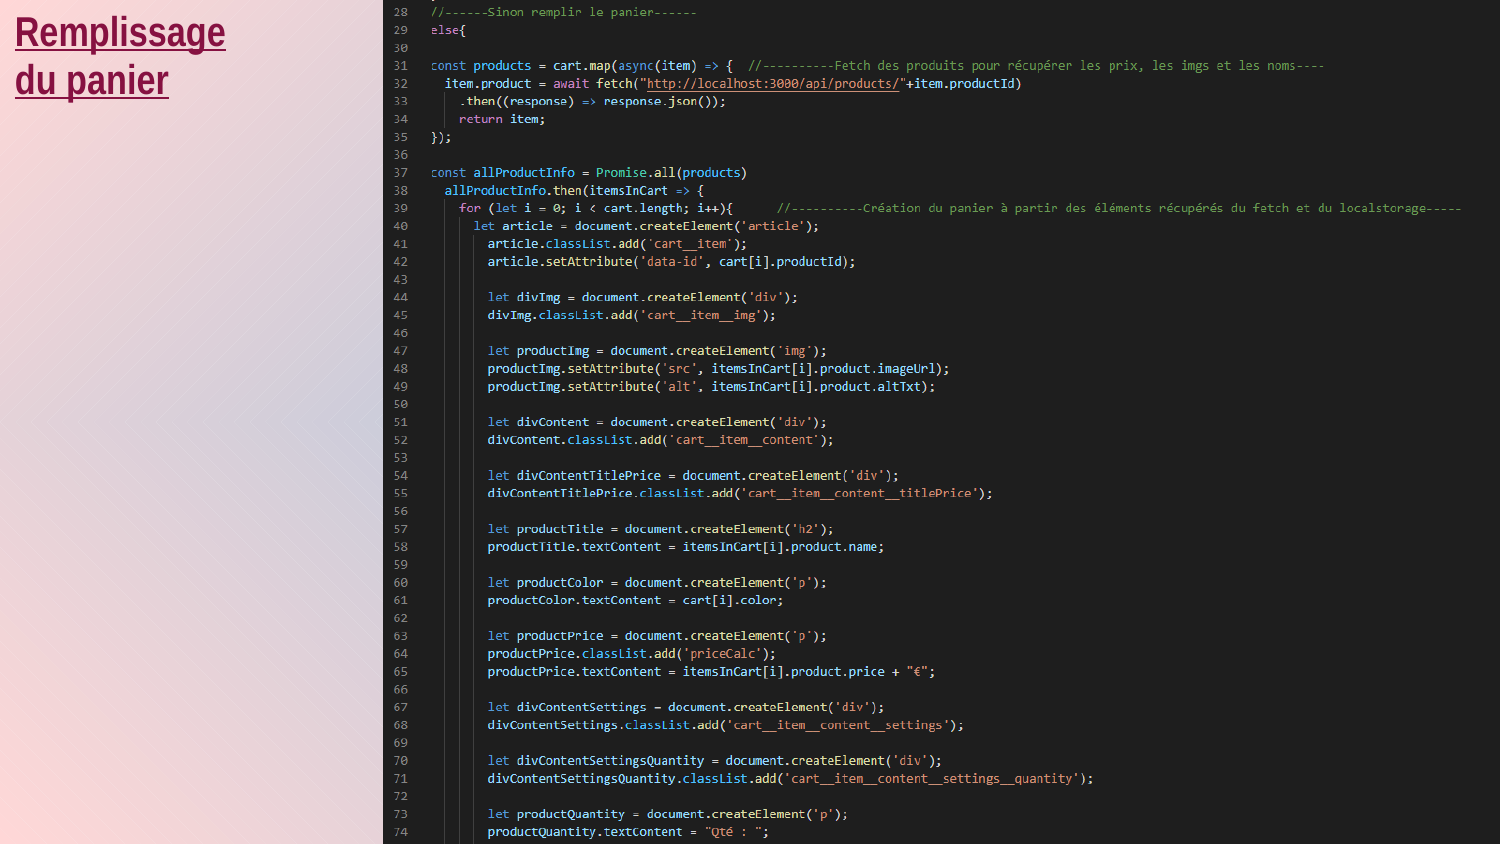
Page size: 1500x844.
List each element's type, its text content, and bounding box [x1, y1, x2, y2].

picture [383, 0, 1500, 844]
text_box Remplissage du panier [0, 0, 266, 119]
